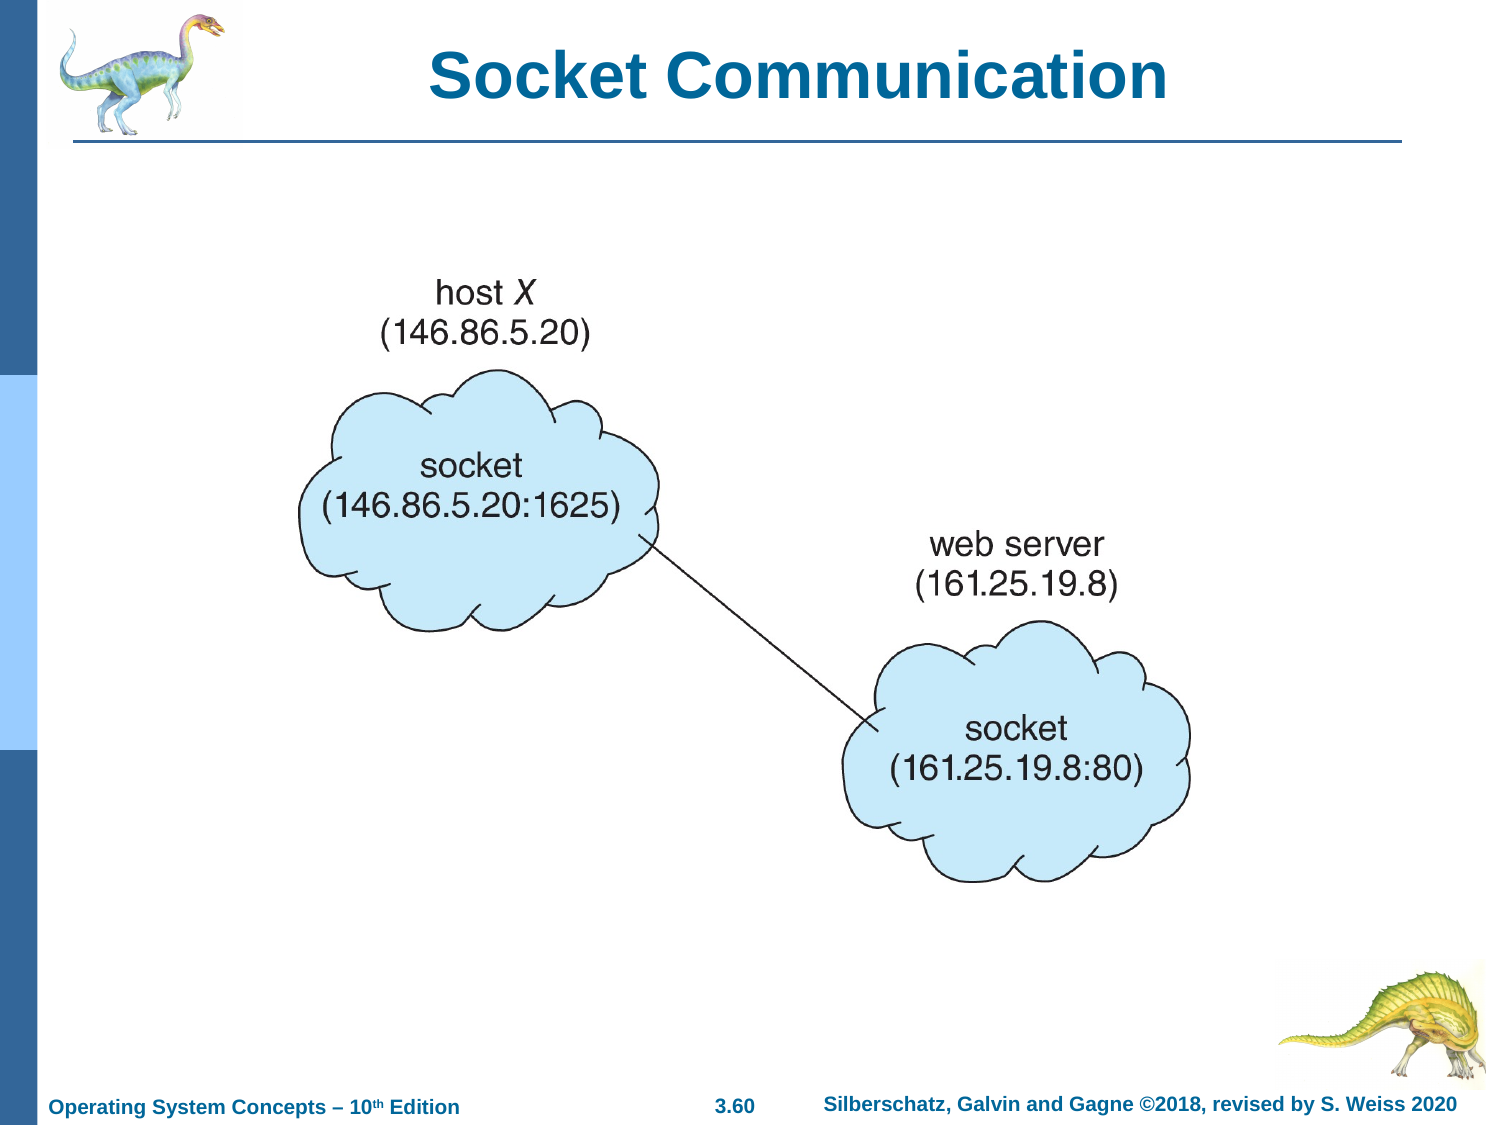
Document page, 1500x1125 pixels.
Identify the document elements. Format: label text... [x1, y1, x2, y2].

picture [46, 0, 243, 149]
picture [1275, 959, 1486, 1090]
picture [298, 274, 1191, 883]
title Socket Communication [124, 24, 1475, 120]
picture [1140, 1096, 1148, 1101]
